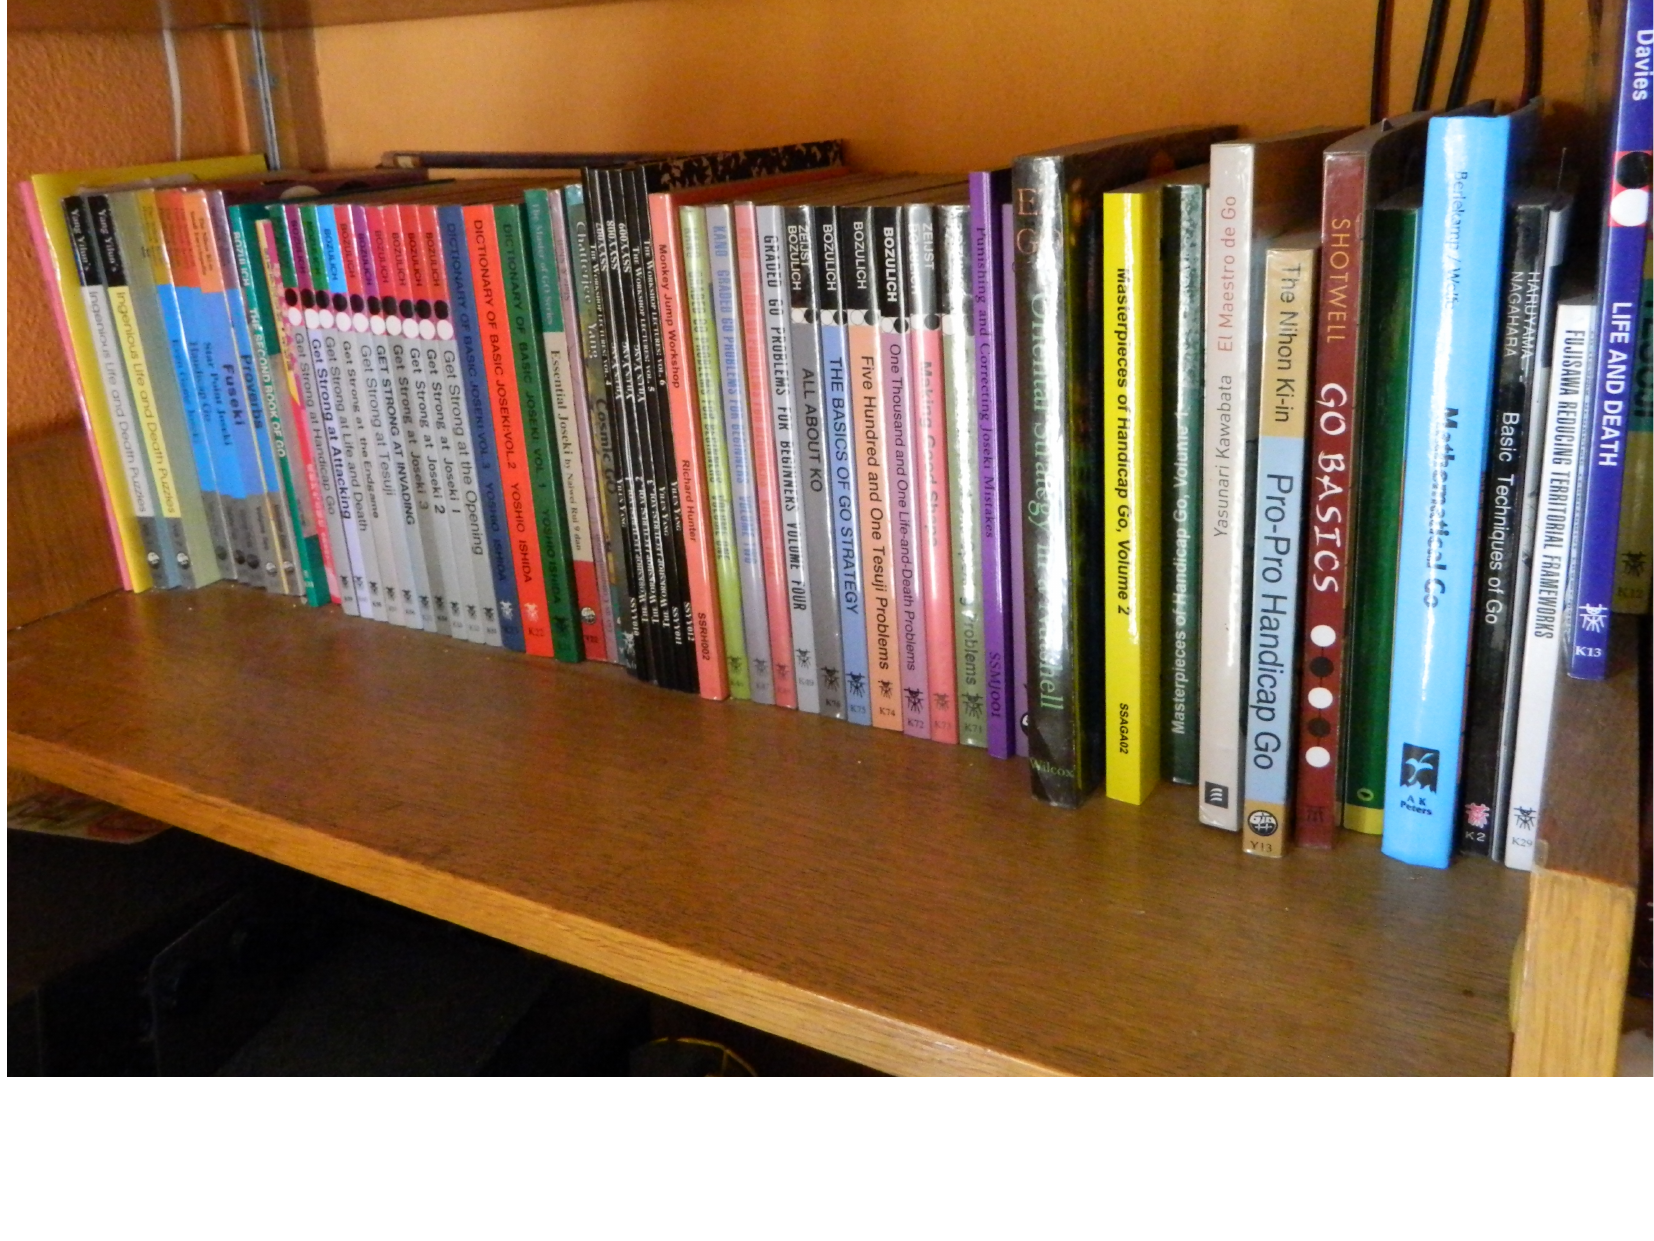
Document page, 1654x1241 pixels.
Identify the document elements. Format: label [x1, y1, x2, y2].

picture [7, 0, 1654, 1077]
